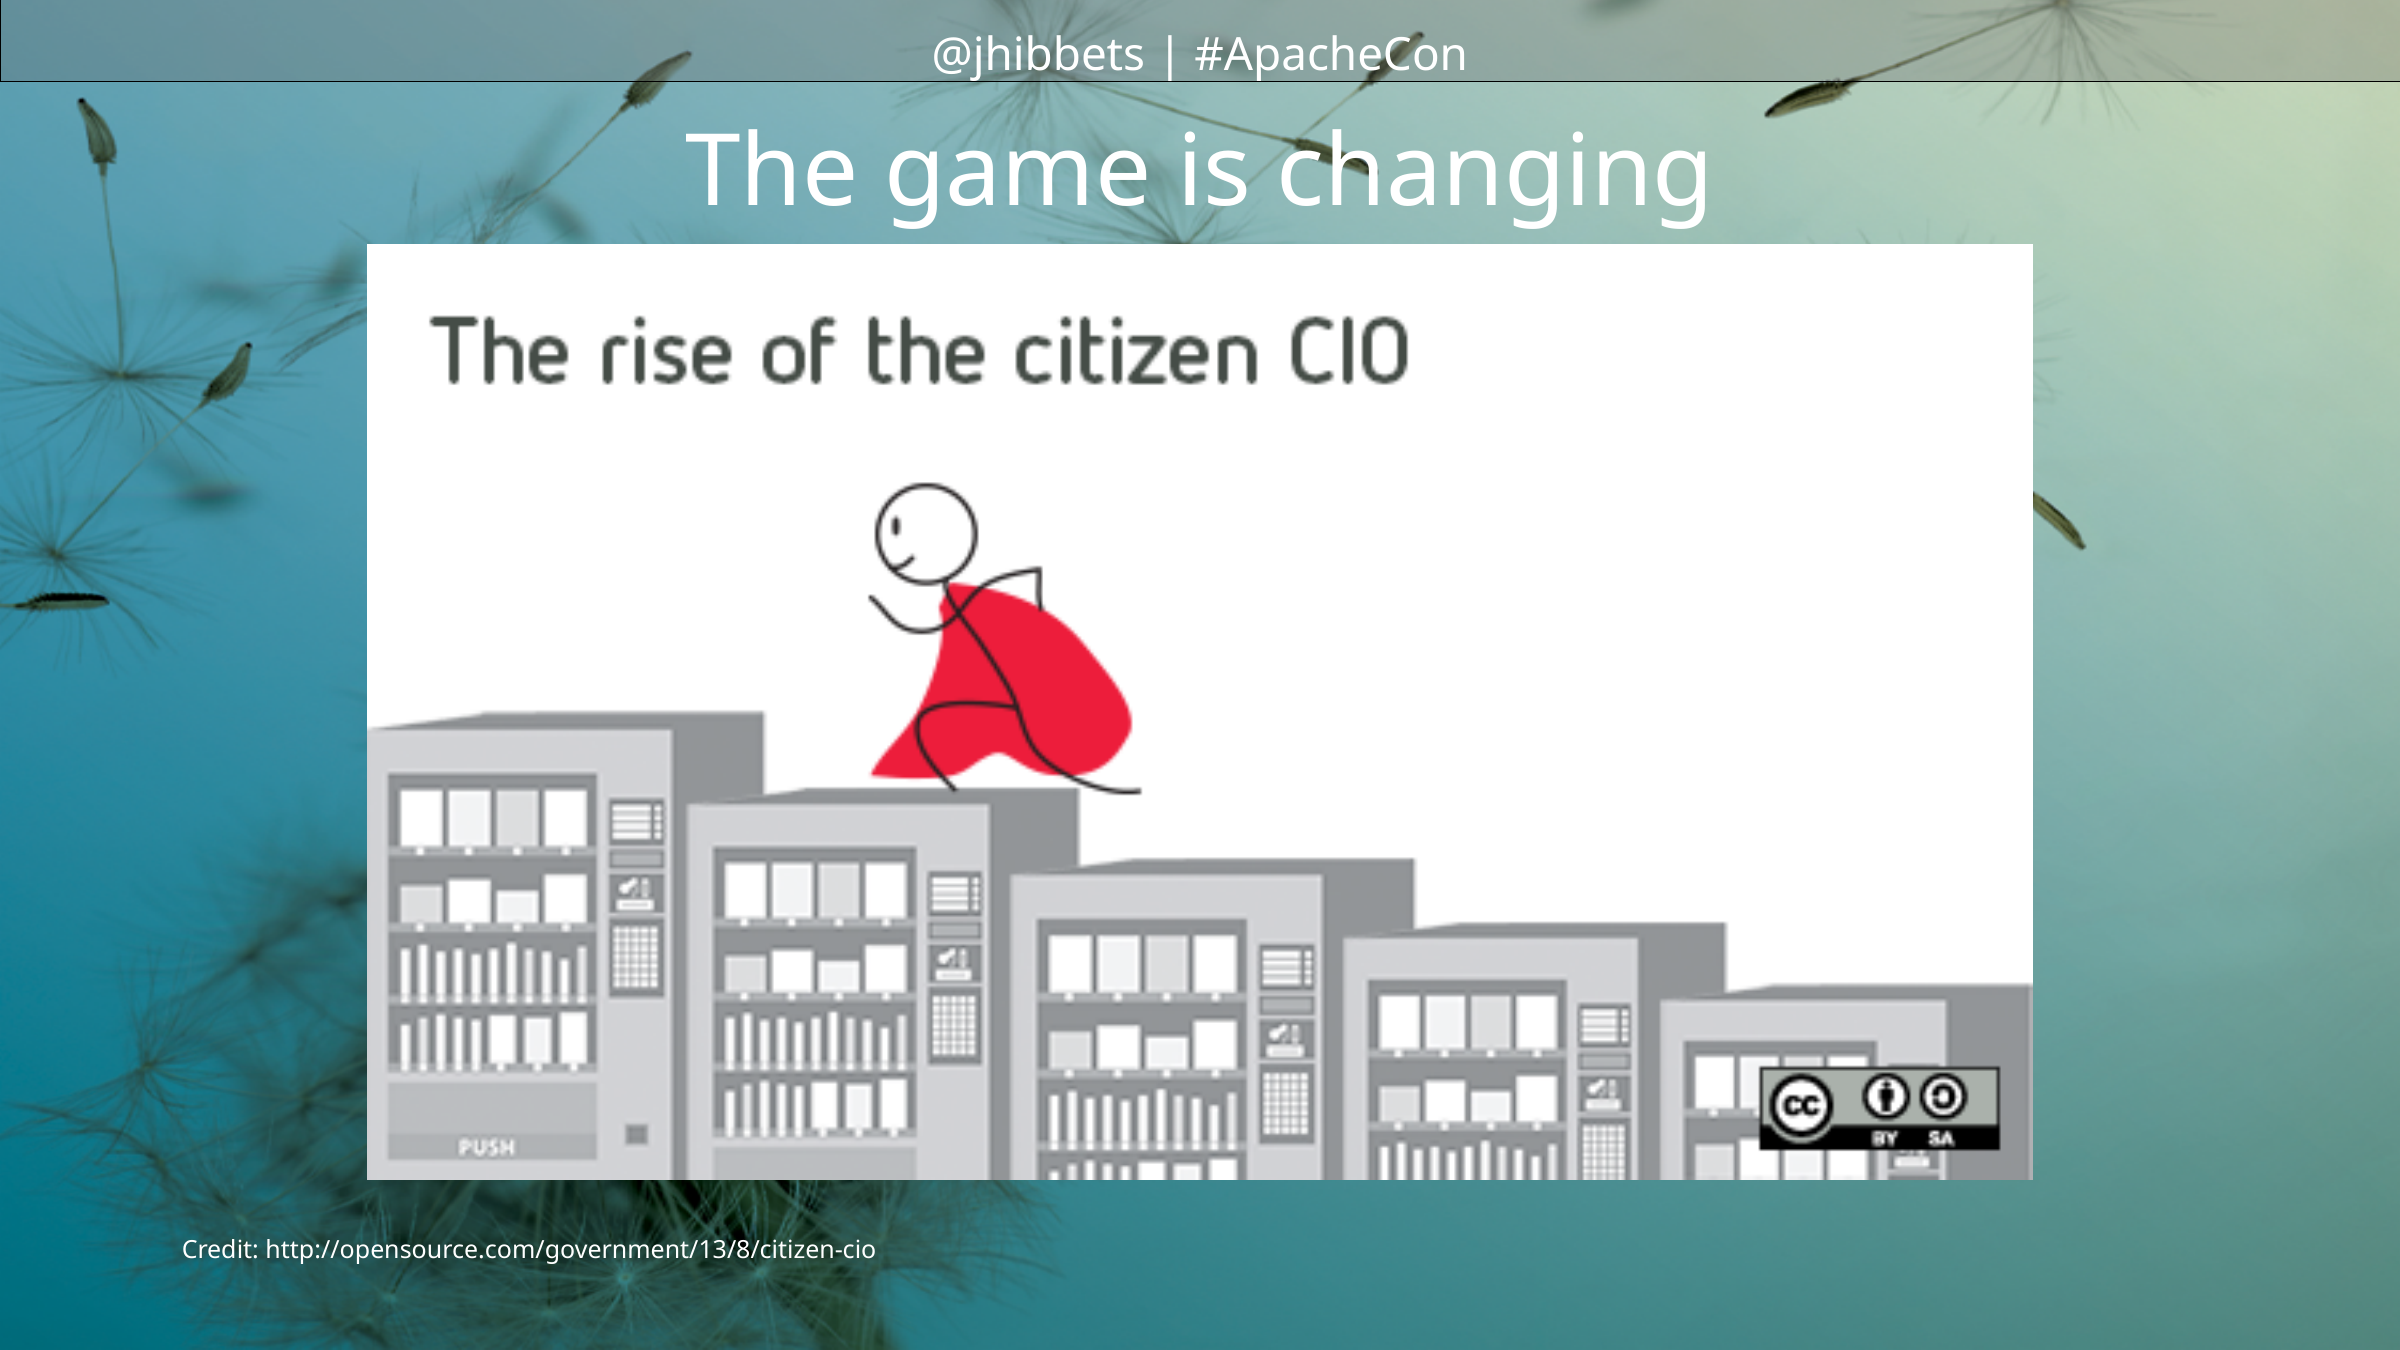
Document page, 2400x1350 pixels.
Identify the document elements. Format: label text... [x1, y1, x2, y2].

picture [0, 82, 2400, 1350]
text_box Credit: http://opensource.com/government/13/8/citizen-cio [167, 1224, 1222, 1272]
title The game is changing [120, 53, 2281, 280]
